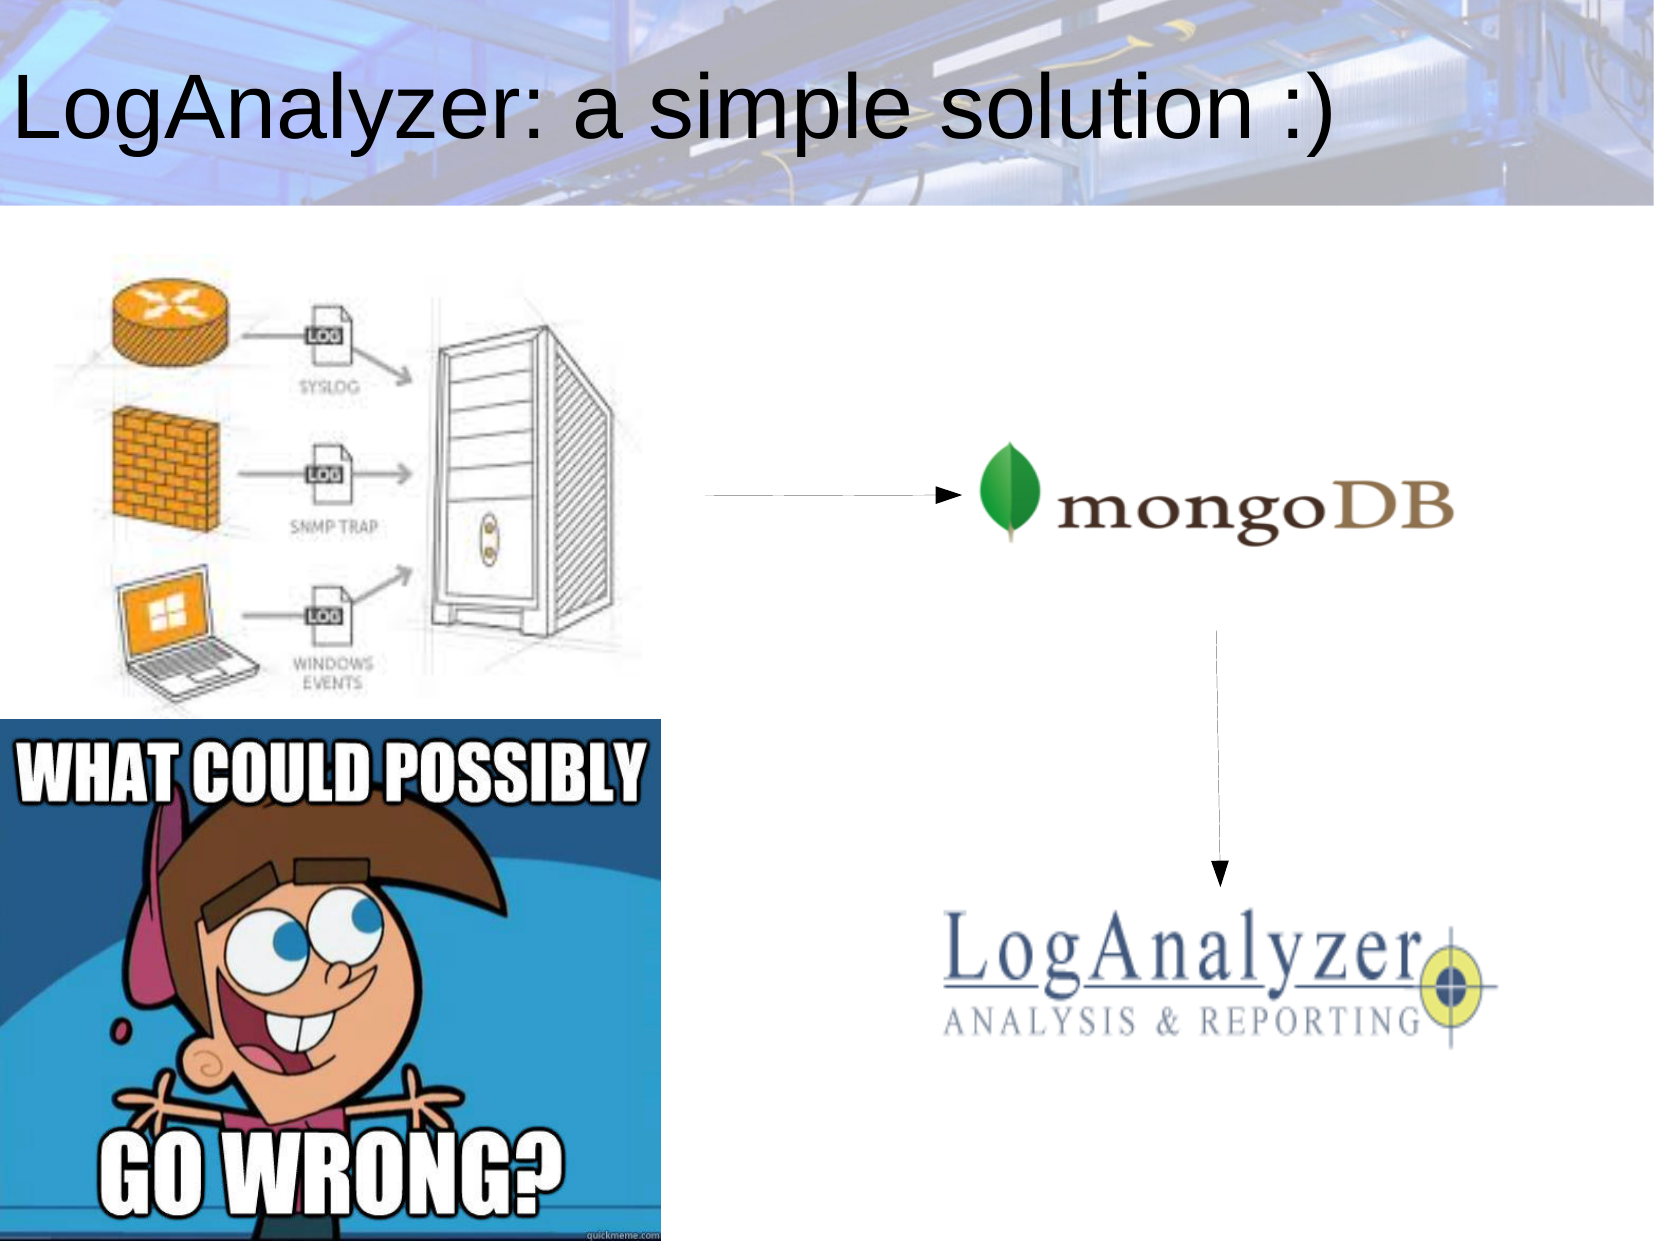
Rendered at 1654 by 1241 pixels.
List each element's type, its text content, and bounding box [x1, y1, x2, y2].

picture [0, 0, 1654, 1241]
title LogAnalyzer: a simple solution :) [11, 2, 1501, 211]
